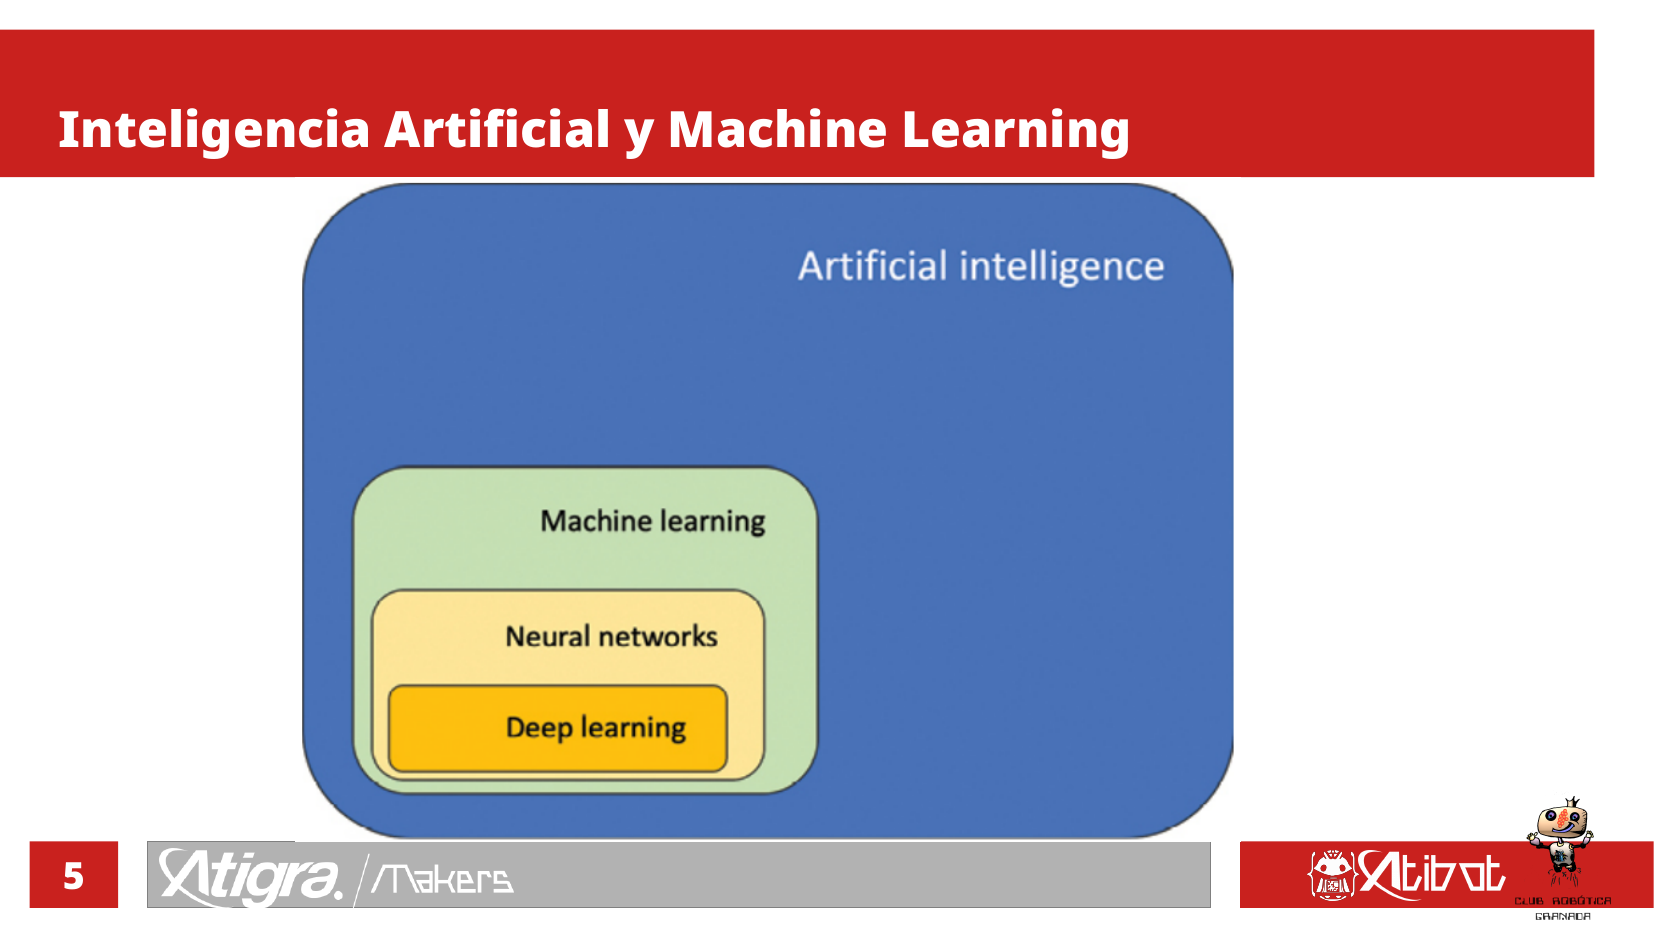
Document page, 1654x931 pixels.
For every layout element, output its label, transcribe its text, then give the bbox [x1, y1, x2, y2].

picture [159, 848, 514, 910]
title Inteligencia Artificial y Machine Learning [59, 44, 1595, 163]
picture [295, 177, 1241, 842]
picture [1510, 785, 1616, 931]
picture [1307, 850, 1506, 901]
